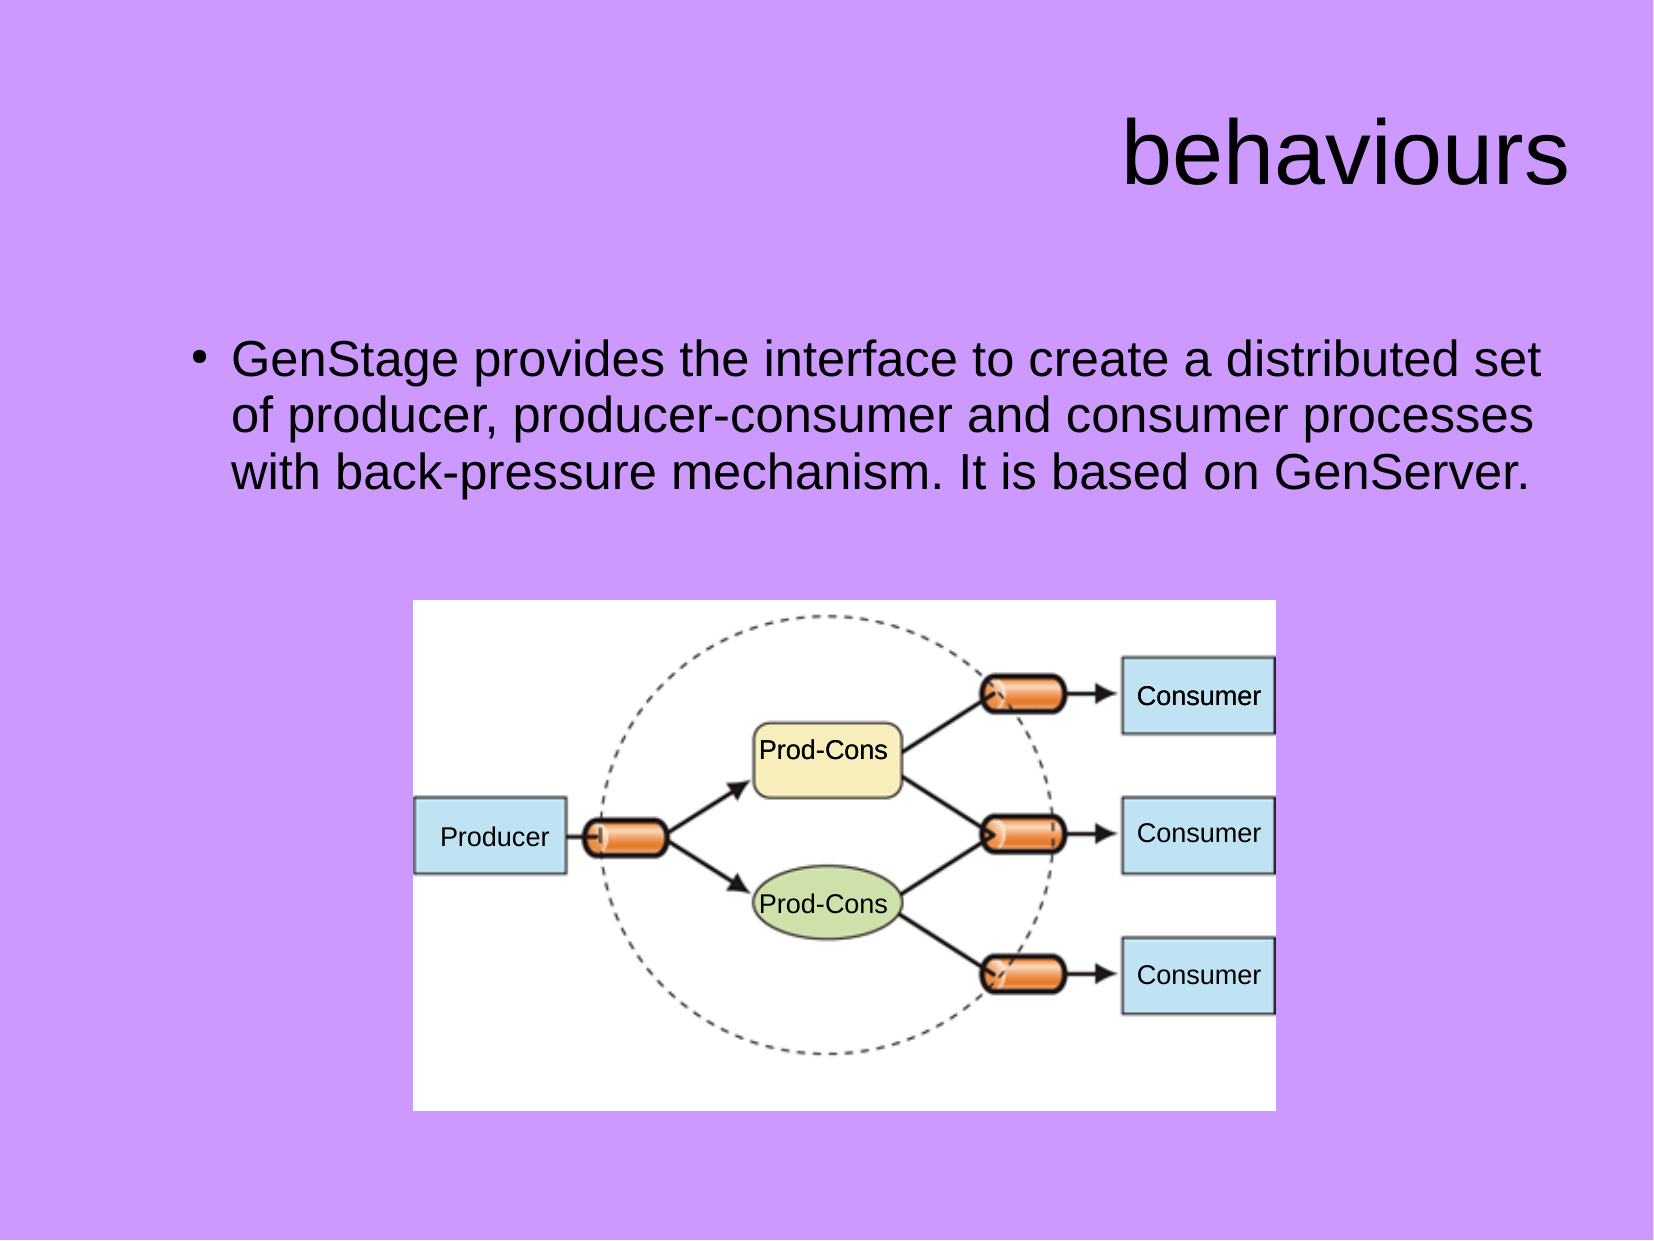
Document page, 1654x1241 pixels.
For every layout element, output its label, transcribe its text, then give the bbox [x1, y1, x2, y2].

text_box Prod-Cons [744, 727, 910, 804]
text_box Consumer [1122, 810, 1288, 886]
picture [413, 600, 1276, 1111]
text_box Producer [425, 814, 579, 863]
text_box Consumer [1122, 952, 1288, 1028]
list GenStage provides the interface to create a distributed set of producer, producer-consumer and consumer processes with back-pressure mechanism. It is based on GenServer. [177, 330, 1565, 508]
text_box Consumer [1122, 673, 1288, 749]
title behaviours [82, 49, 1571, 257]
text_box Prod-Cons [744, 881, 910, 957]
